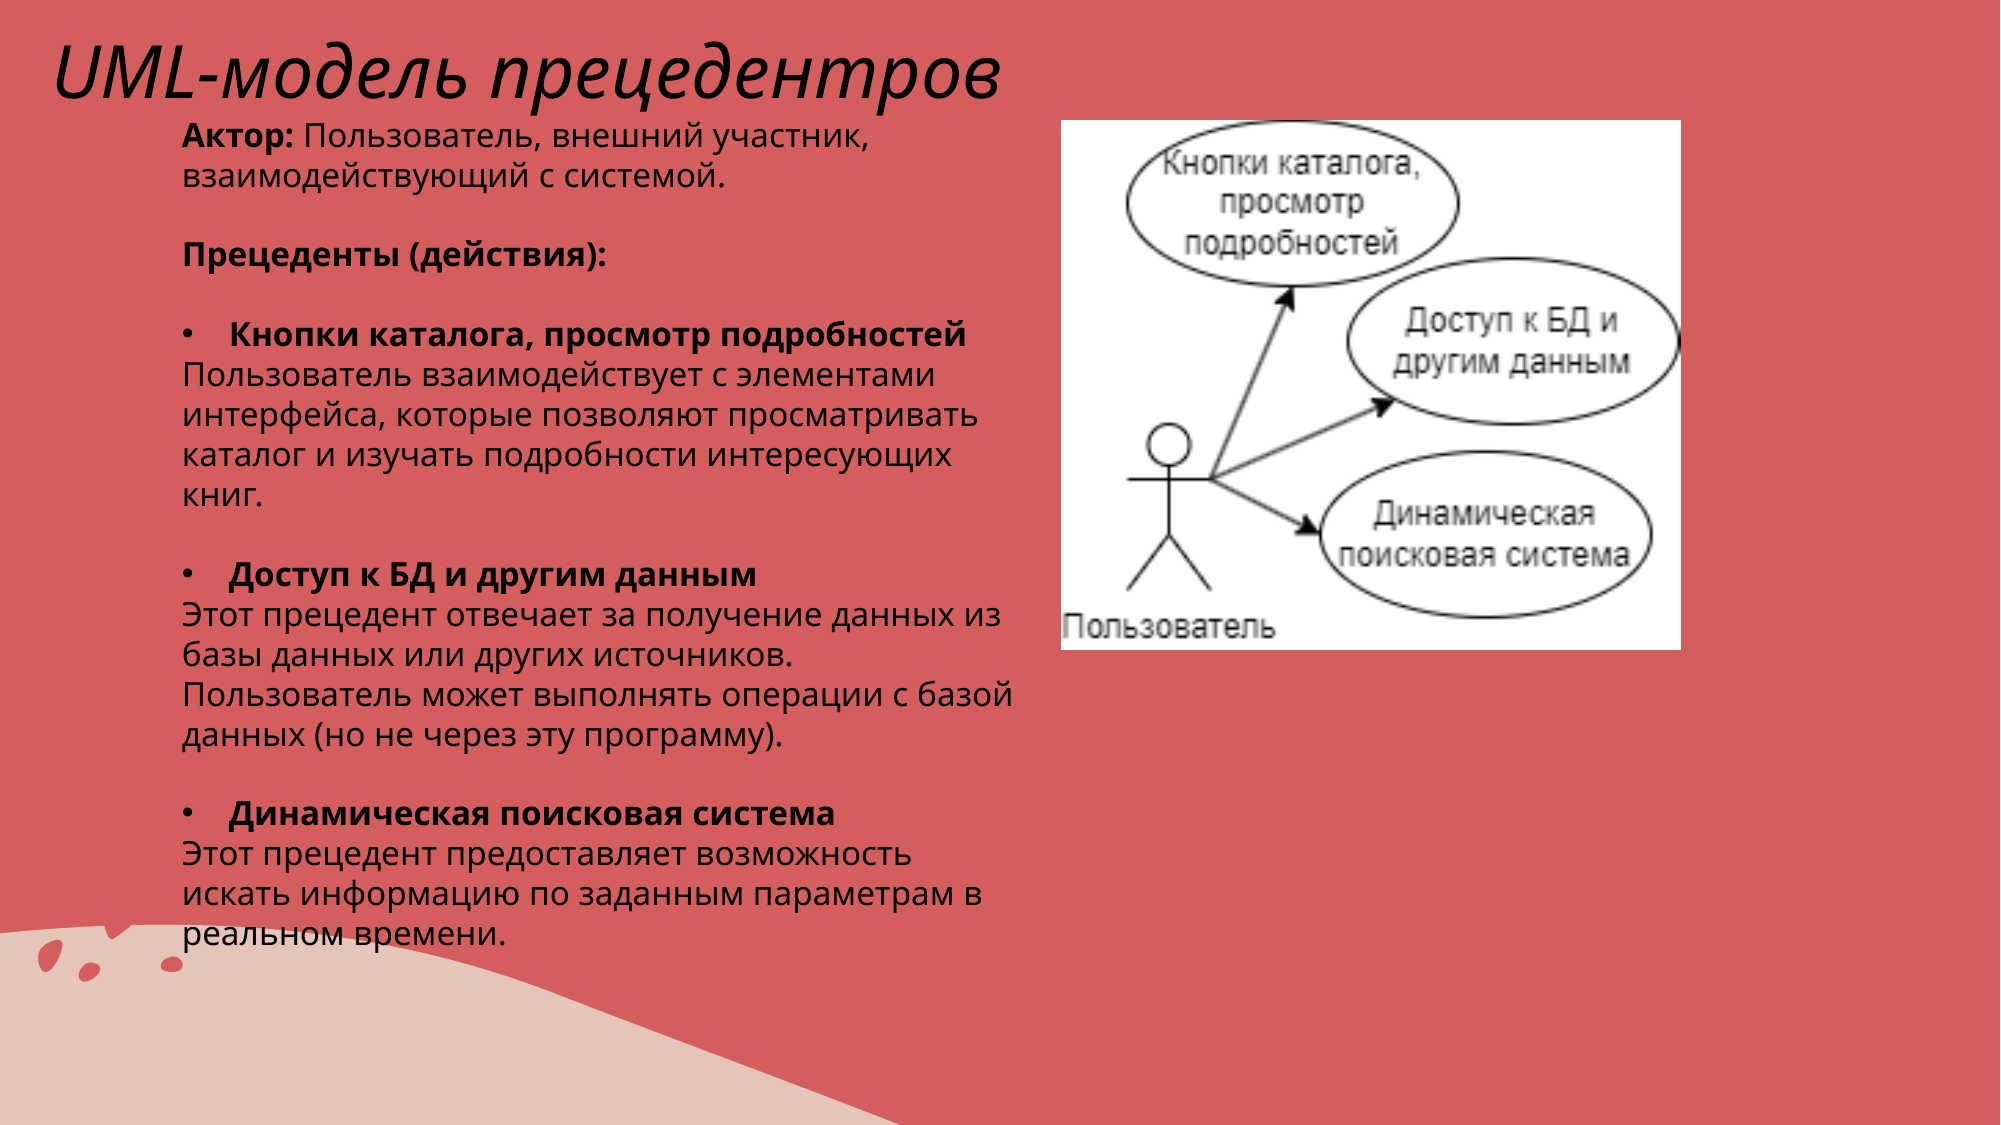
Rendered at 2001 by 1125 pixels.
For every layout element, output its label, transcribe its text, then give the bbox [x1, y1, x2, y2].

text_box [0, 0, 2000, 1125]
title UML-модель прецедентров [36, 17, 1650, 121]
picture [1061, 120, 1681, 650]
text_box Актор: Пользователь, внешний участник, взаимодействующий с системой. Прецеденты (действия): Кнопки каталога, просмотр подробностей Пользователь взаимодействует с элементами интерфейса, которые позволяют просматривать каталог и изучать подробности интересующих книг. Доступ к БД и другим данным Этот прецедент отвечает за получение данных из базы данных или других источников. Пользователь может выполнять операции с базой данных (но не через эту программу). Динамическая поисковая система Этот прецедент предоставляет возможность искать информацию по заданным параметрам в реальном времени. [166, 106, 1033, 926]
